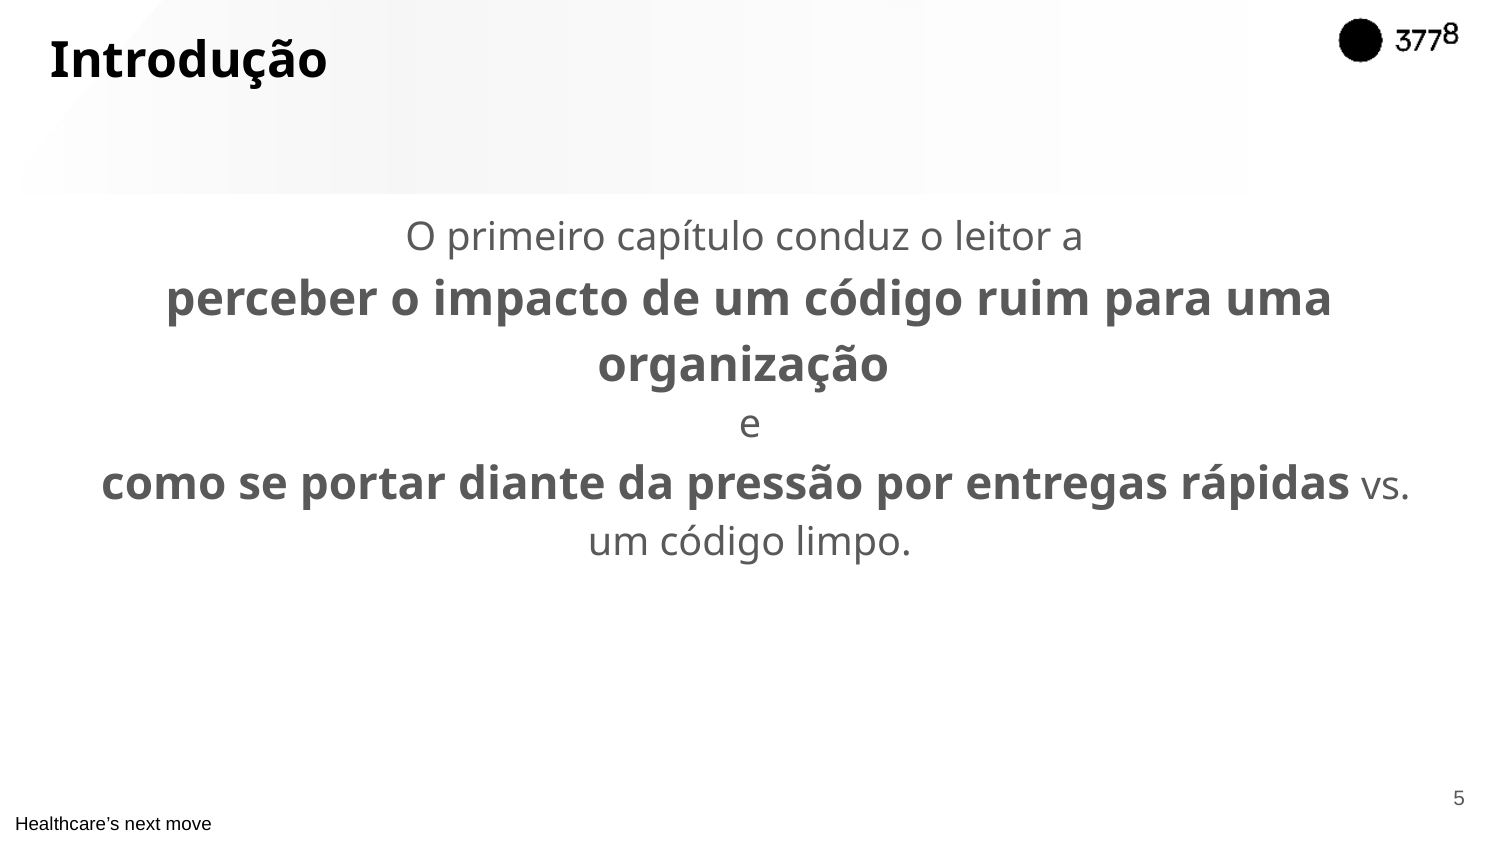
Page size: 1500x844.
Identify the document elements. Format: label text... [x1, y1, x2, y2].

title Introdução [35, 12, 1308, 107]
list O primeiro capítulo conduz o leitor a perceber o impacto de um código ruim para uma organização e como se portar diante da pressão por entregas rápidas vs. um código limpo. [51, 189, 1449, 750]
slide_number <number> [1389, 764, 1480, 830]
picture [0, 0, 1500, 194]
